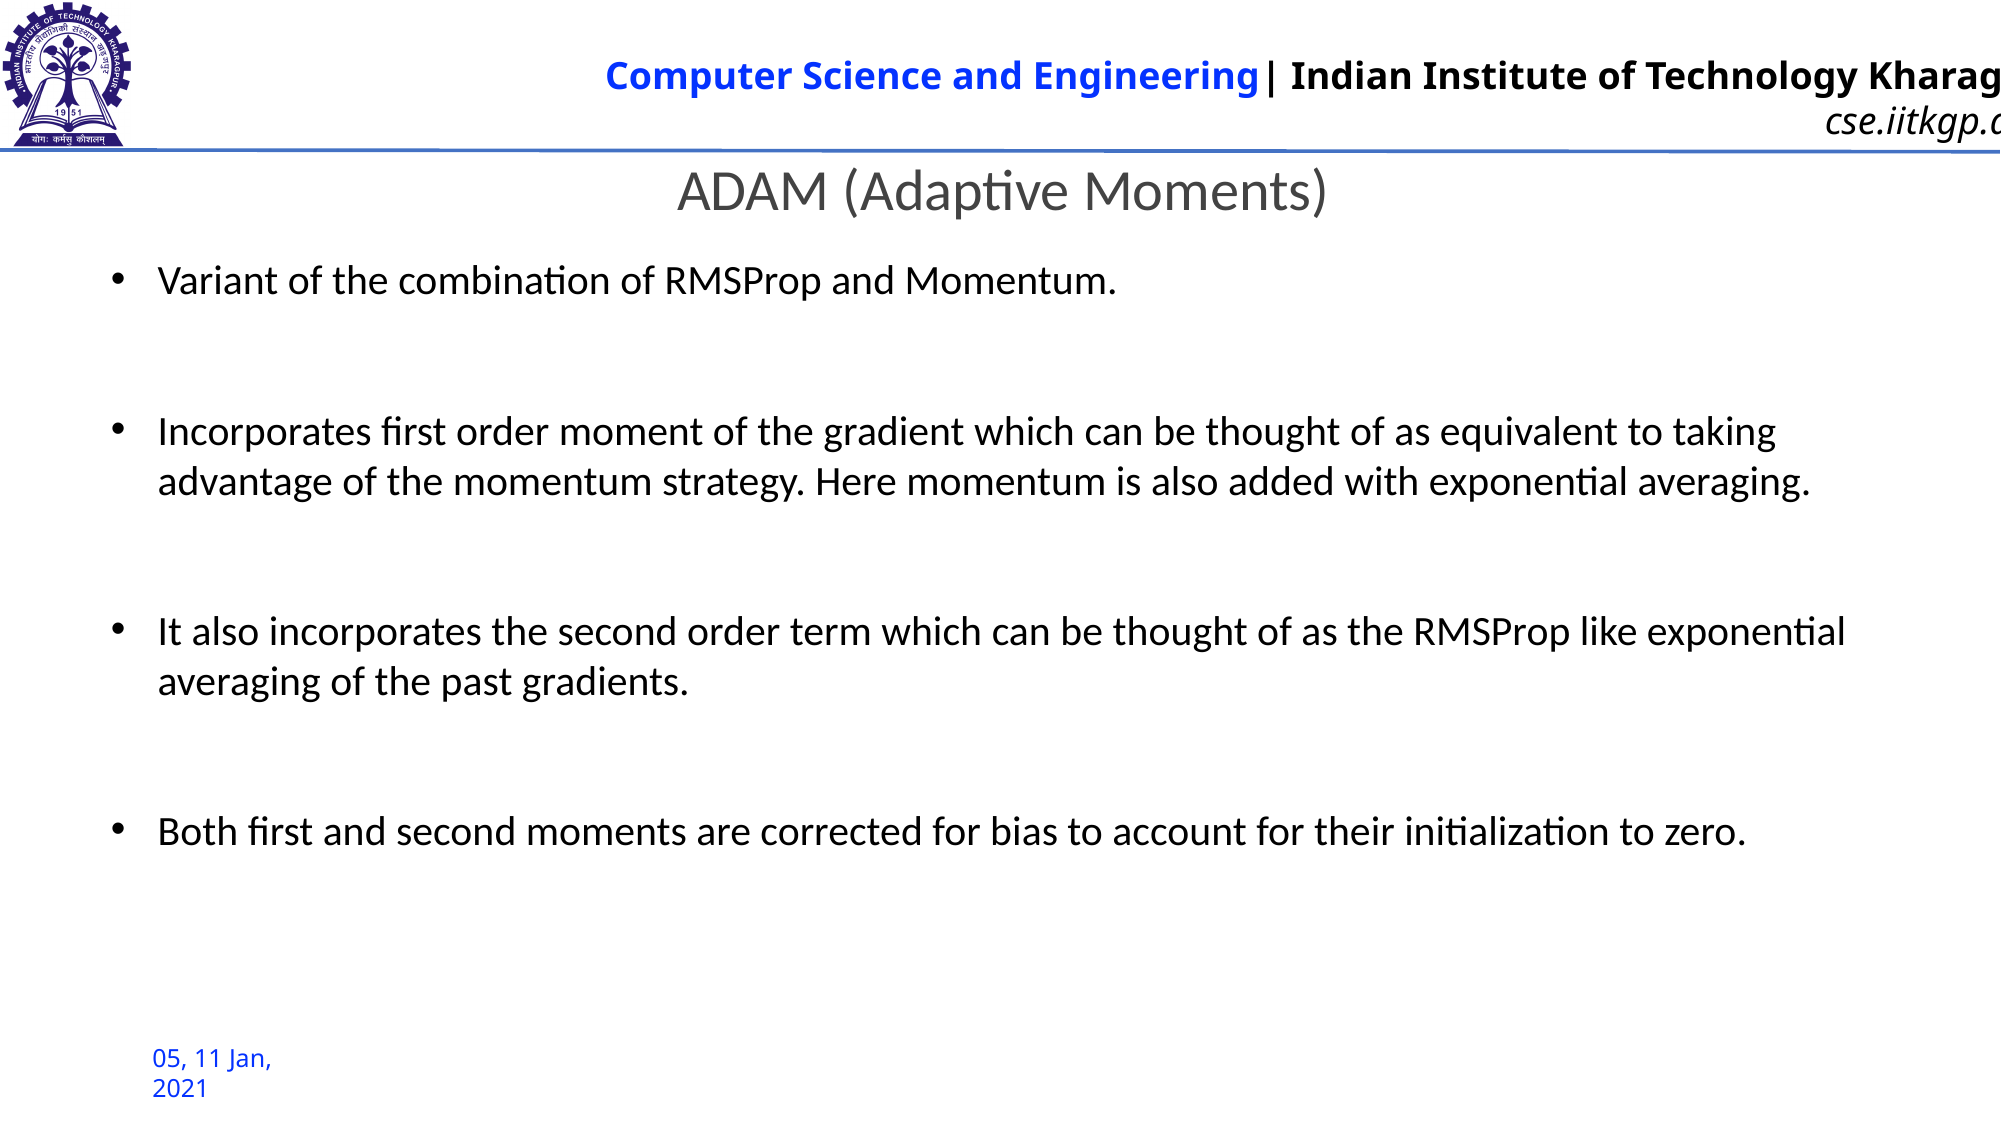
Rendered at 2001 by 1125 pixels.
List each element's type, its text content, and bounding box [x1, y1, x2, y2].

slide_number 05, 11 Jan, 2021 [137, 1042, 331, 1103]
picture [2, 2, 131, 147]
text_box ADAM (Adaptive Moments) [305, 136, 1702, 232]
text_box Variant of the combination of RMSProp and Momentum. Incorporates first order moment of the gradient which can be thought of as equivalent to taking advantage of the momentum strategy. Here momentum is also added with exponential averaging. It also incorporates the second order term which can be thought of as the RMSProp like exponential averaging of the past gradients. Both first and second moments are corrected for bias to account for their initialization to zero. [96, 246, 1939, 862]
